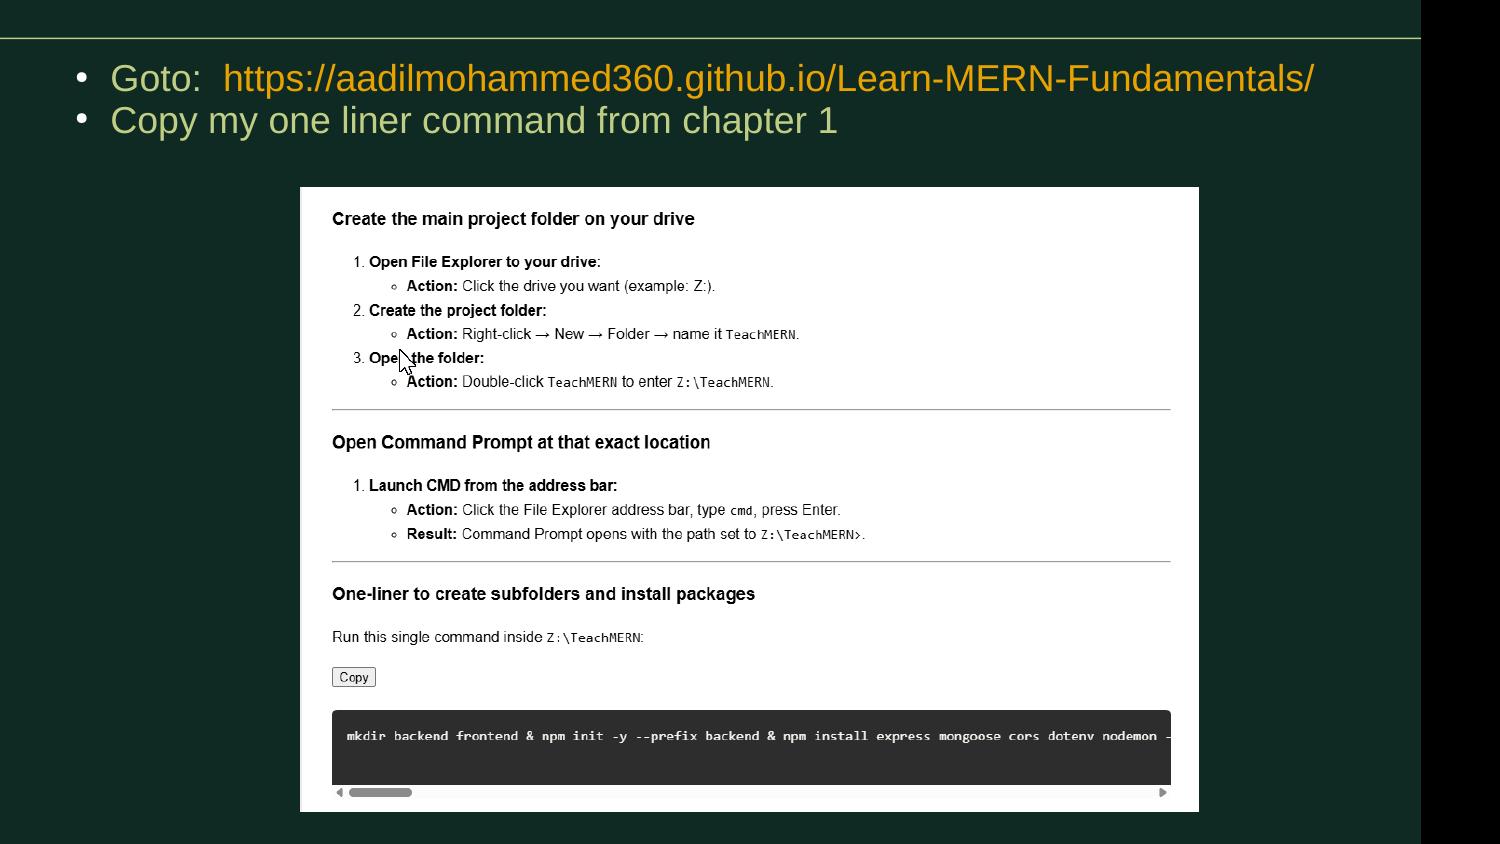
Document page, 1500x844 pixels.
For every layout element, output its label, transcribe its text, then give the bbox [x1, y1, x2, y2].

subtitle Goto: https://aadilmohammed360.github.io/Learn-MERN-Fundamentals/ Copy my one liner command from chapter 1 [75, 57, 1425, 711]
picture [300, 187, 1199, 812]
